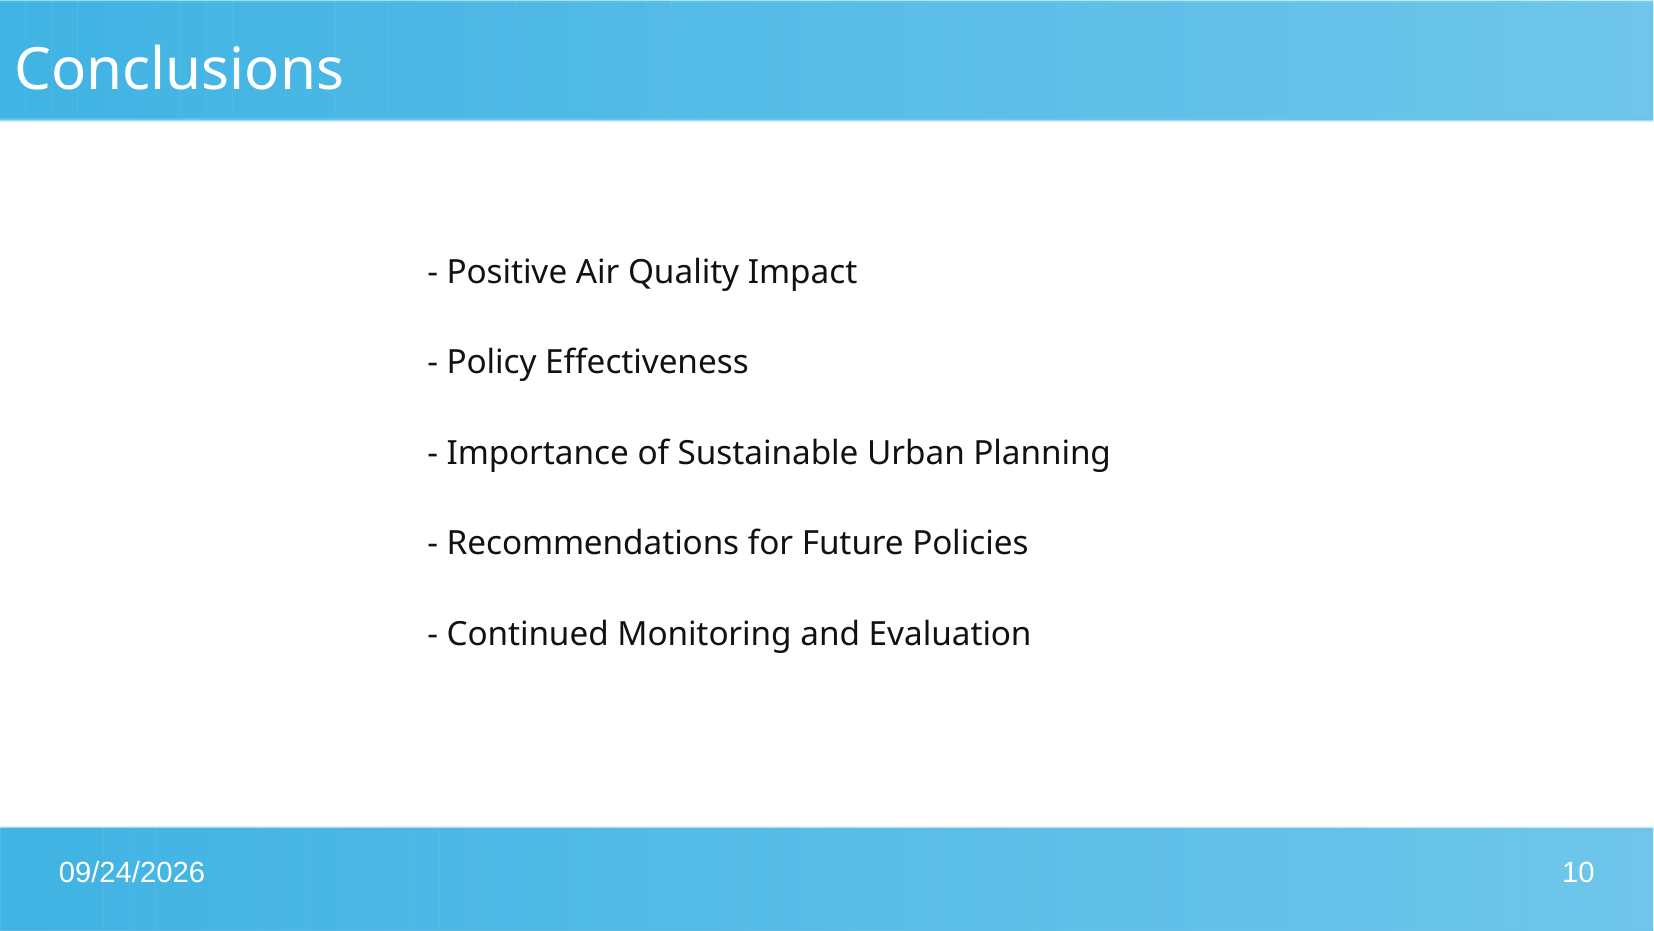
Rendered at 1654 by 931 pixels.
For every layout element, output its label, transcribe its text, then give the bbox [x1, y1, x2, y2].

text_box - Positive Air Quality Impact - Policy Effectiveness - Importance of Sustainable Urban Planning - Recommendations for Future Policies - Continued Monitoring and Evaluation [412, 150, 1351, 788]
text_box Conclusions [0, 20, 826, 113]
